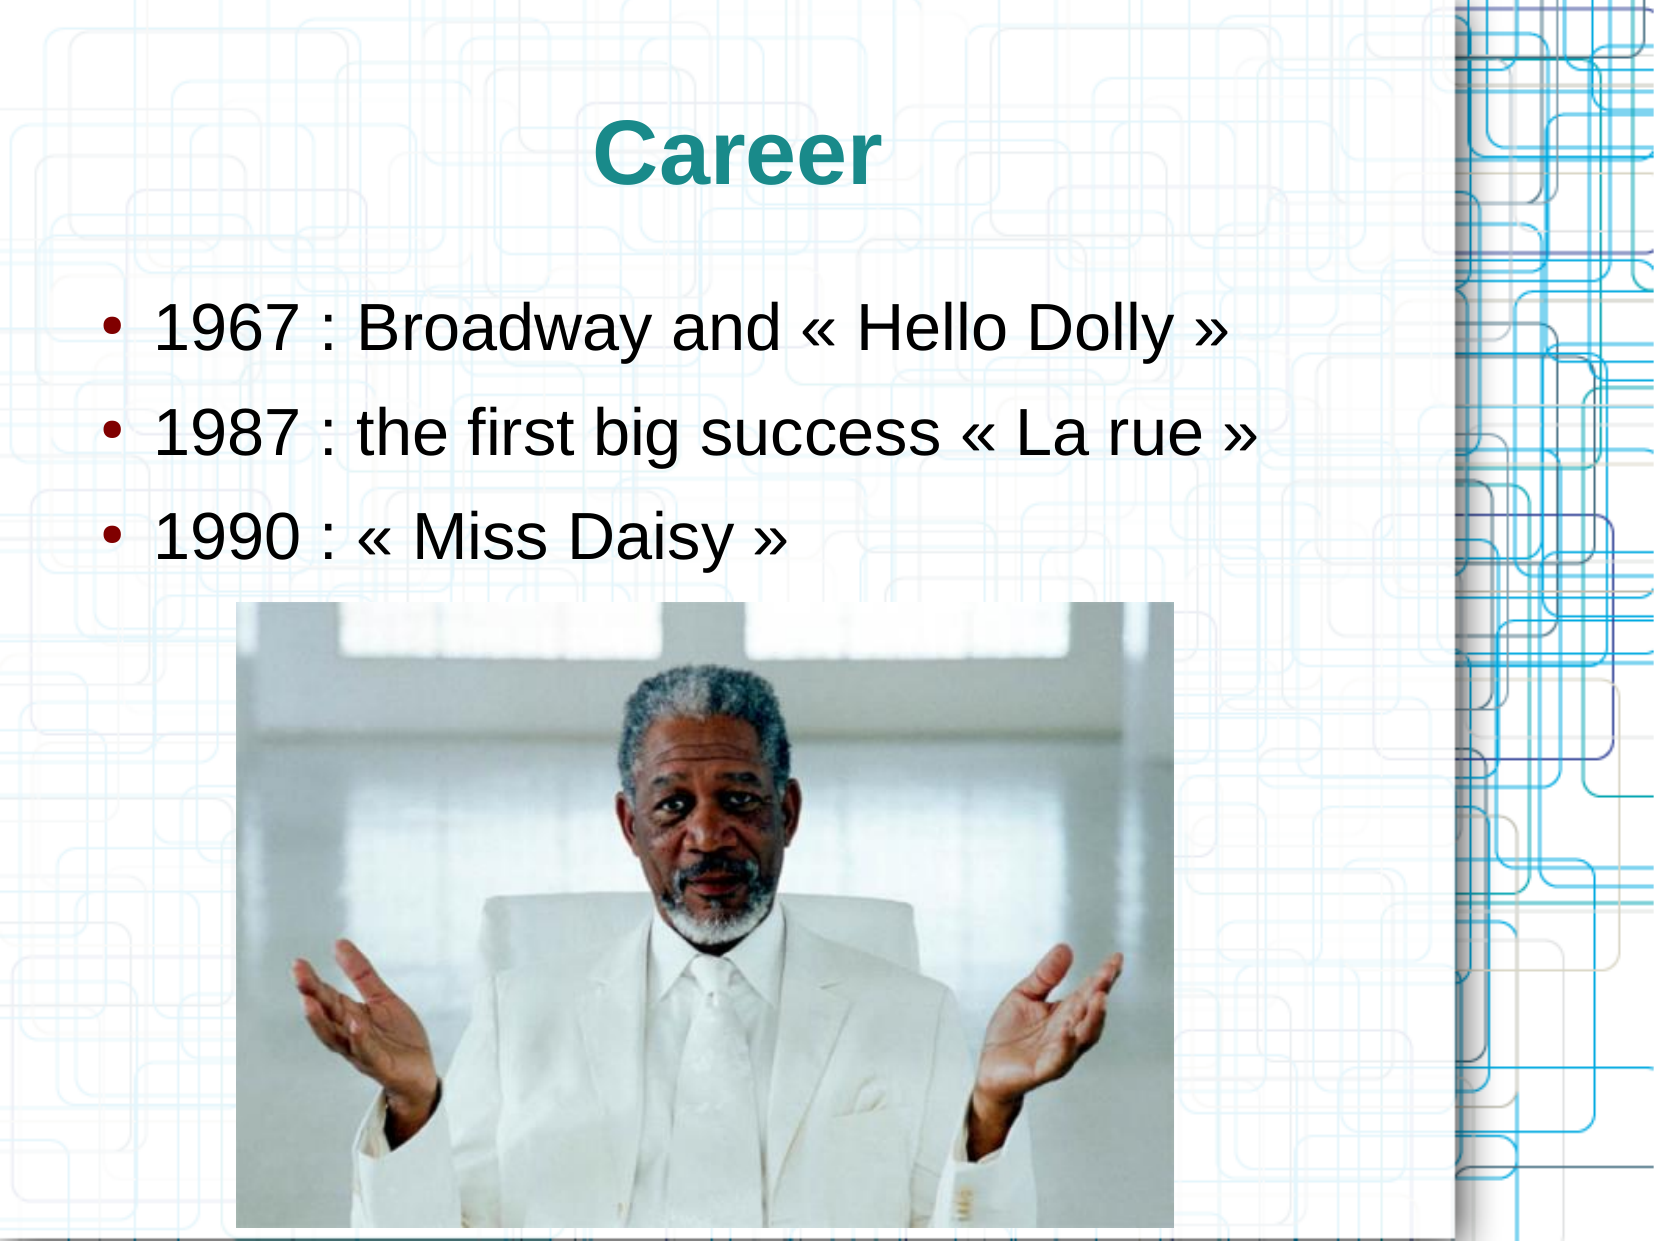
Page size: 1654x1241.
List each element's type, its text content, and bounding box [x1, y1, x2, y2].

picture [0, 0, 1654, 1241]
list 1967 : Broadway and « Hello Dolly » 1987 : the first big success « La rue » 1990 : « Miss Daisy » [82, 290, 1418, 1010]
title Career [59, 49, 1418, 257]
